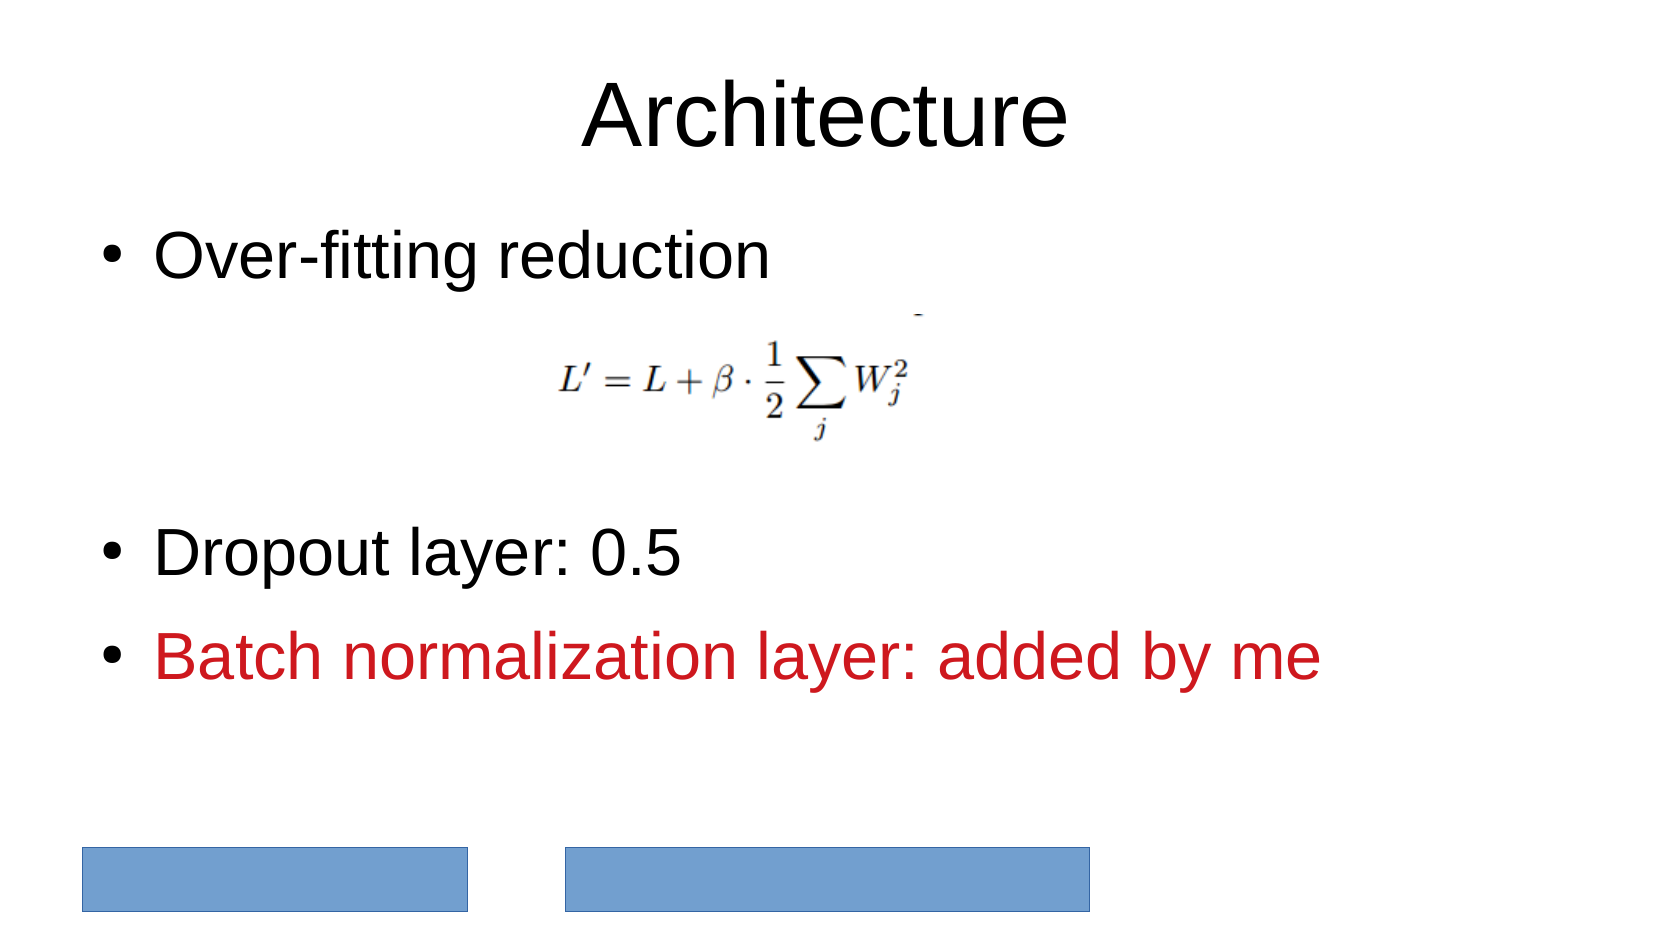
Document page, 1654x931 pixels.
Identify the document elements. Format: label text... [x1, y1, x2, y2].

list Over-fitting reduction Dropout layer: 0.5 Batch normalization layer: added by me [82, 217, 1571, 758]
picture [540, 314, 998, 456]
title Architecture [82, 37, 1571, 193]
